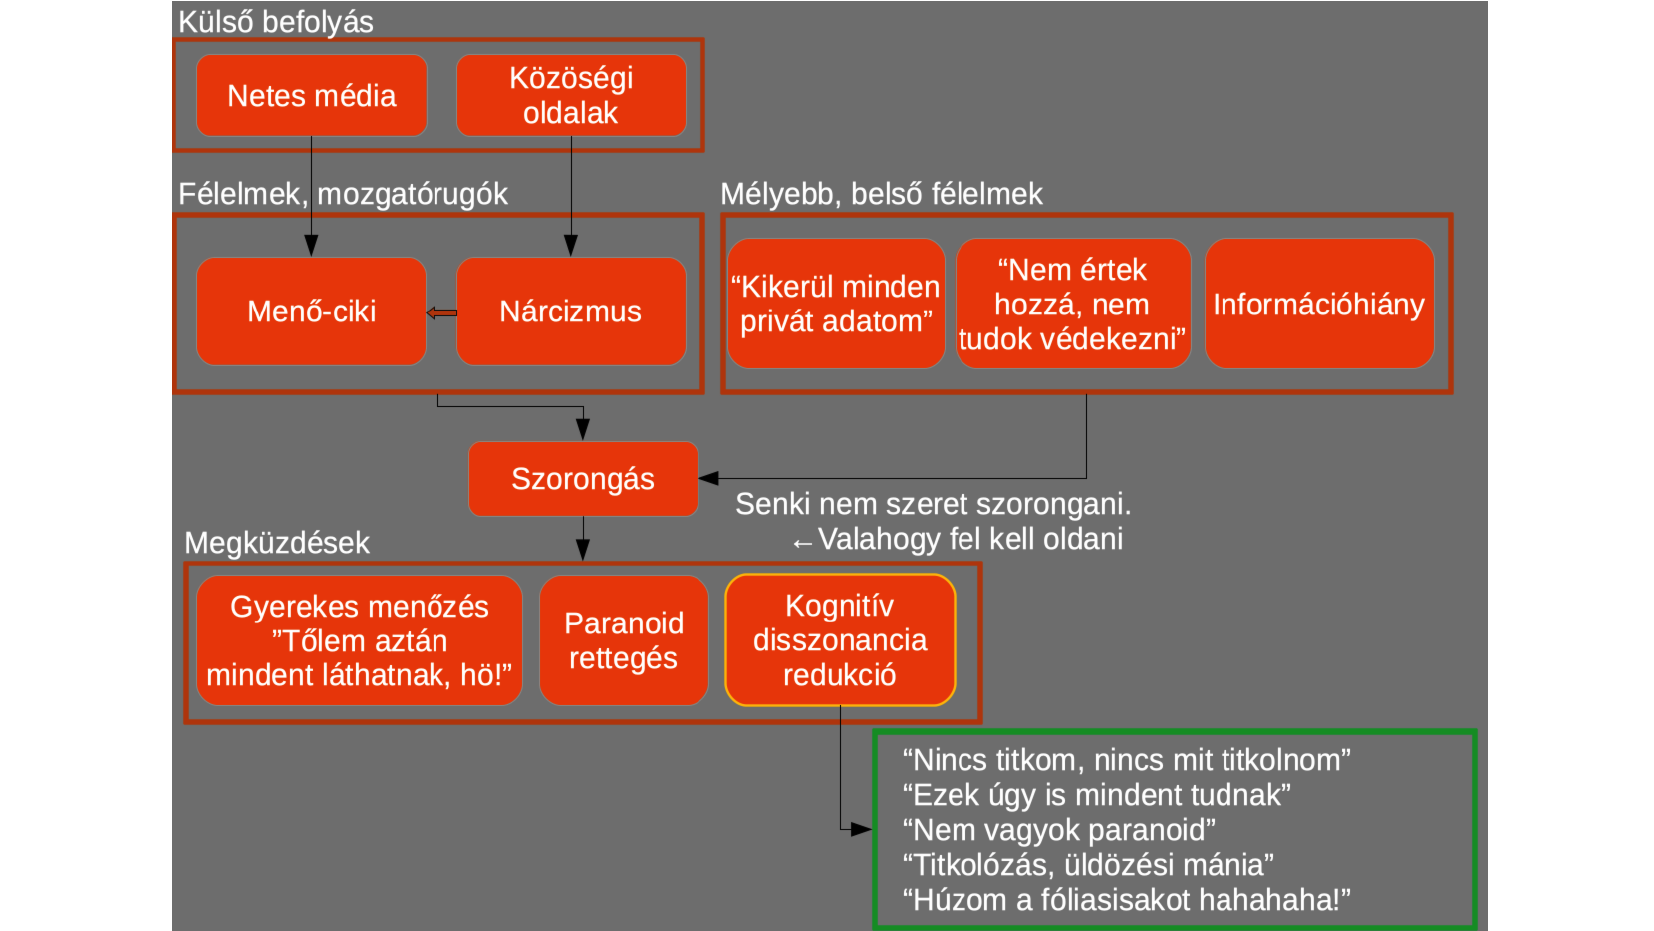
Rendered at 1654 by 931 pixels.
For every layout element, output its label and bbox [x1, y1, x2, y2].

picture [172, 1, 1488, 931]
